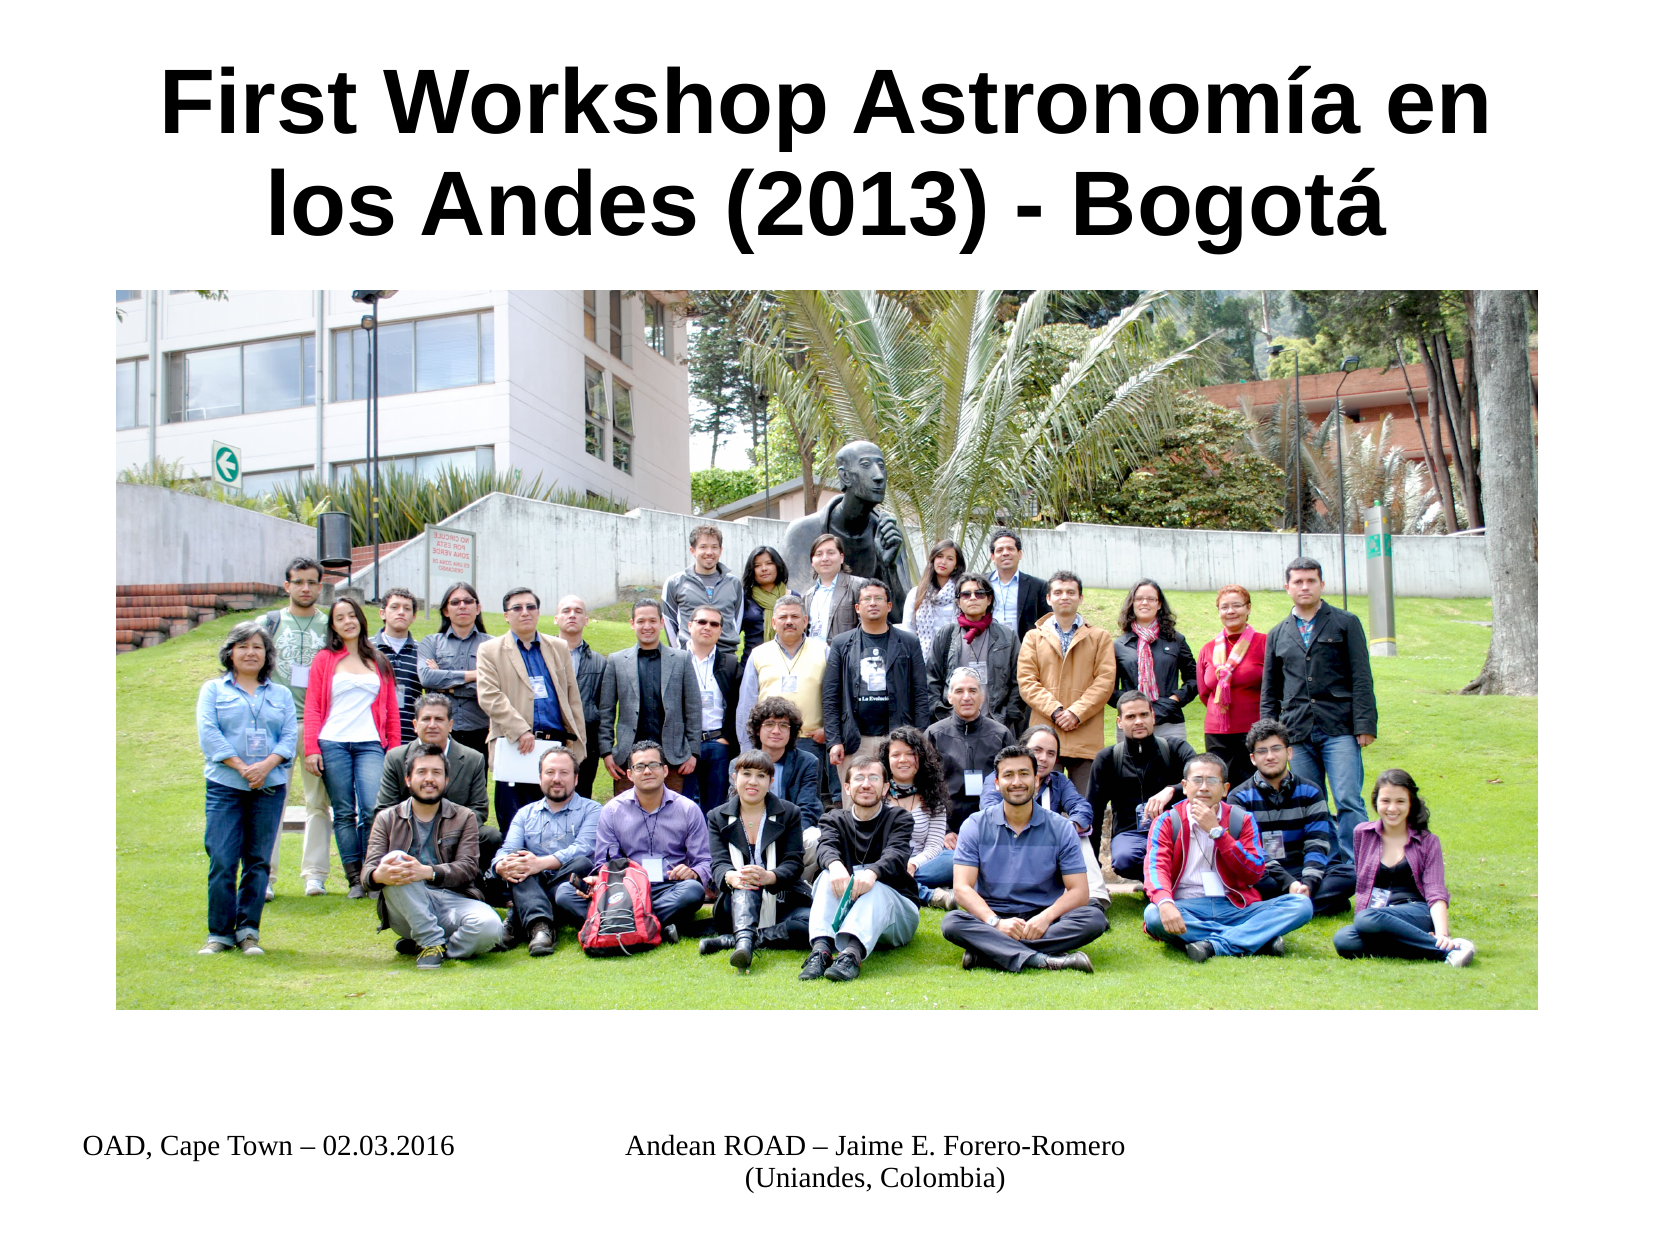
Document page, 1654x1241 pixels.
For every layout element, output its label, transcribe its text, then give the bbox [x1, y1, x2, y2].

title First Workshop Astronomía en los Andes (2013) - Bogotá [82, 49, 1571, 257]
picture [116, 290, 1538, 1010]
